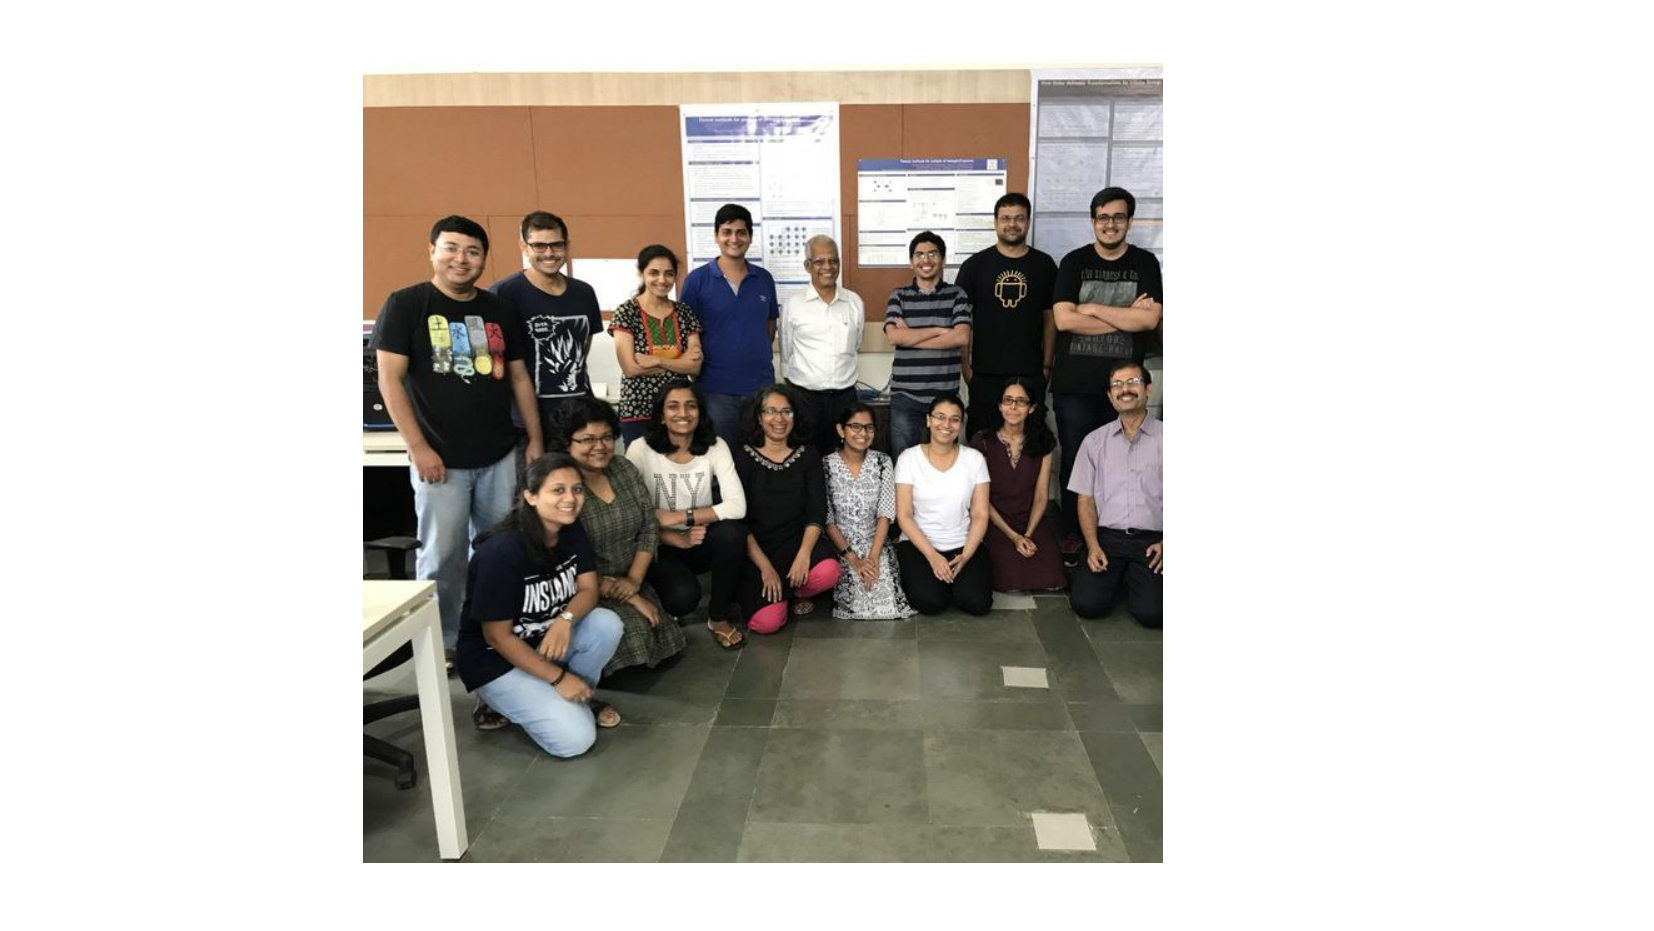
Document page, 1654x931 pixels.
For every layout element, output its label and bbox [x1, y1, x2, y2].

picture [363, 63, 1163, 863]
